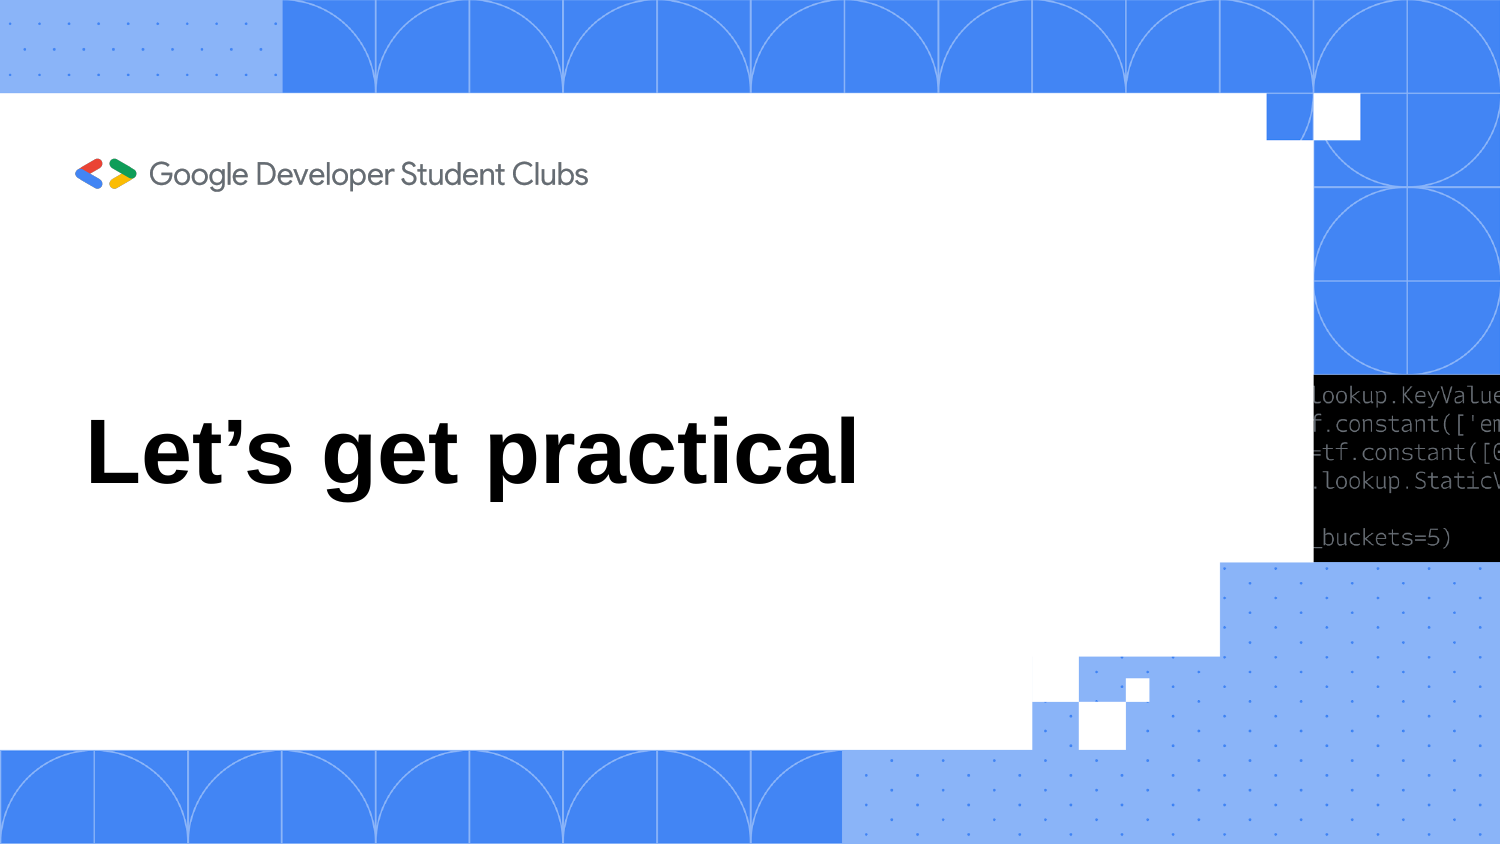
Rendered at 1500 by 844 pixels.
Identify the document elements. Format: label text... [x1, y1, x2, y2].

title Let’s get practical [70, 259, 1066, 635]
picture [0, 0, 1500, 844]
